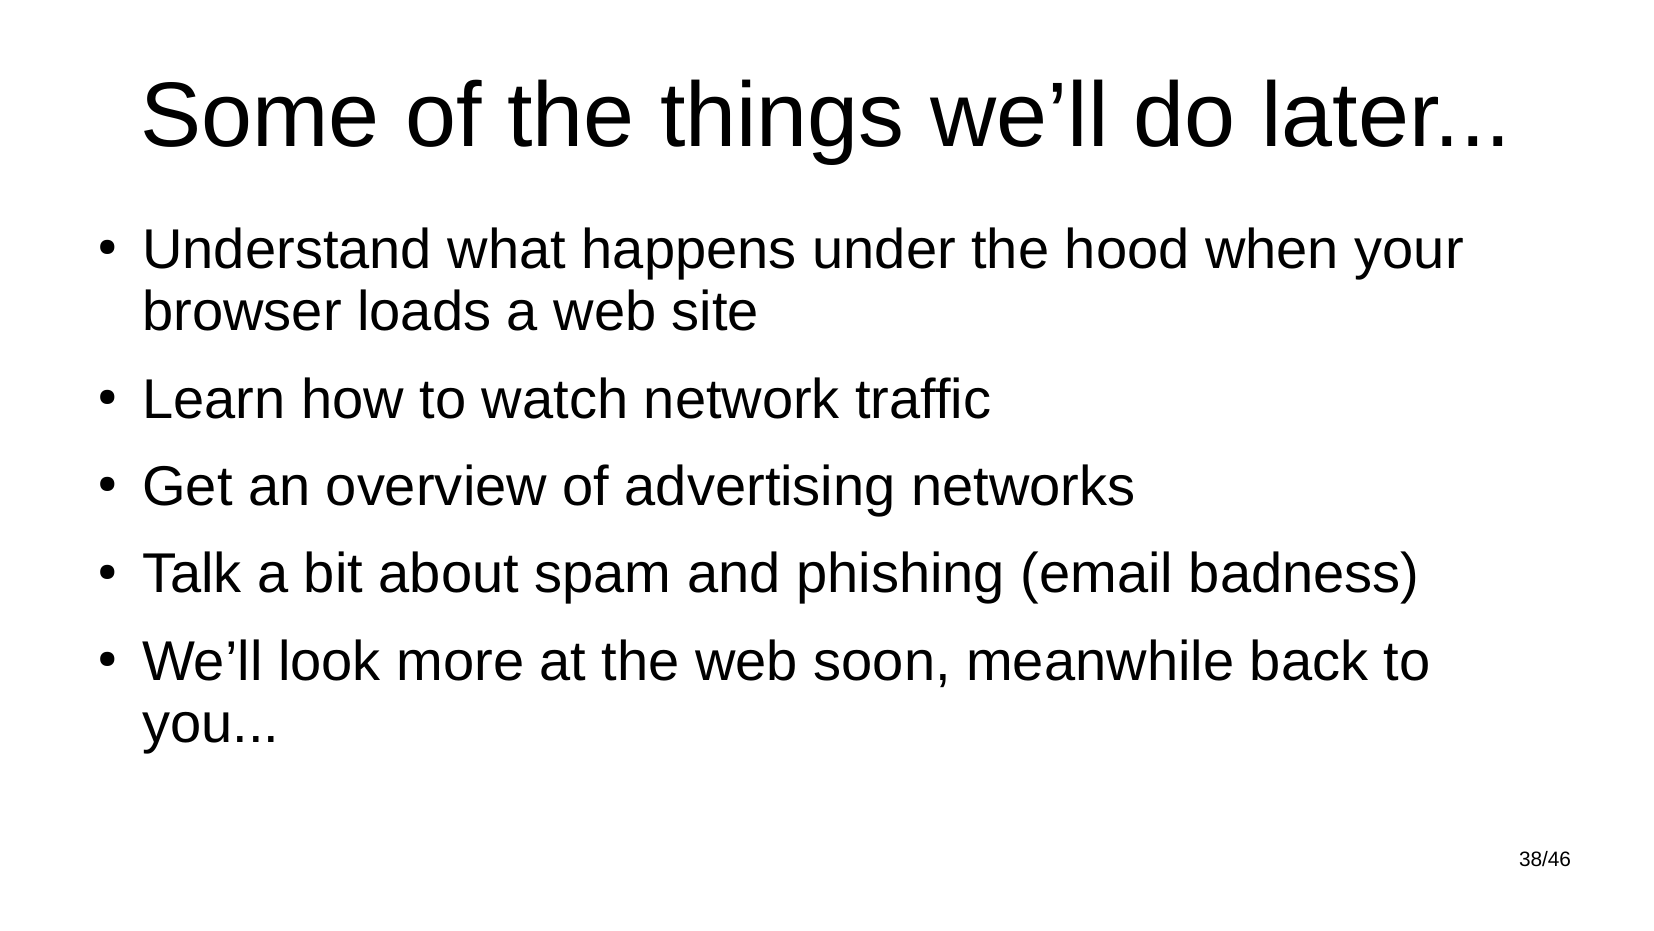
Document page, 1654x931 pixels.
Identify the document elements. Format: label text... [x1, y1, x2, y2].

title Some of the things we’ll do later... [82, 37, 1571, 193]
list Understand what happens under the hood when your browser loads a web site Learn how to watch network traffic Get an overview of advertising networks Talk a bit about spam and phishing (email badness) We’ll look more at the web soon, meanwhile back to you... [82, 217, 1571, 758]
